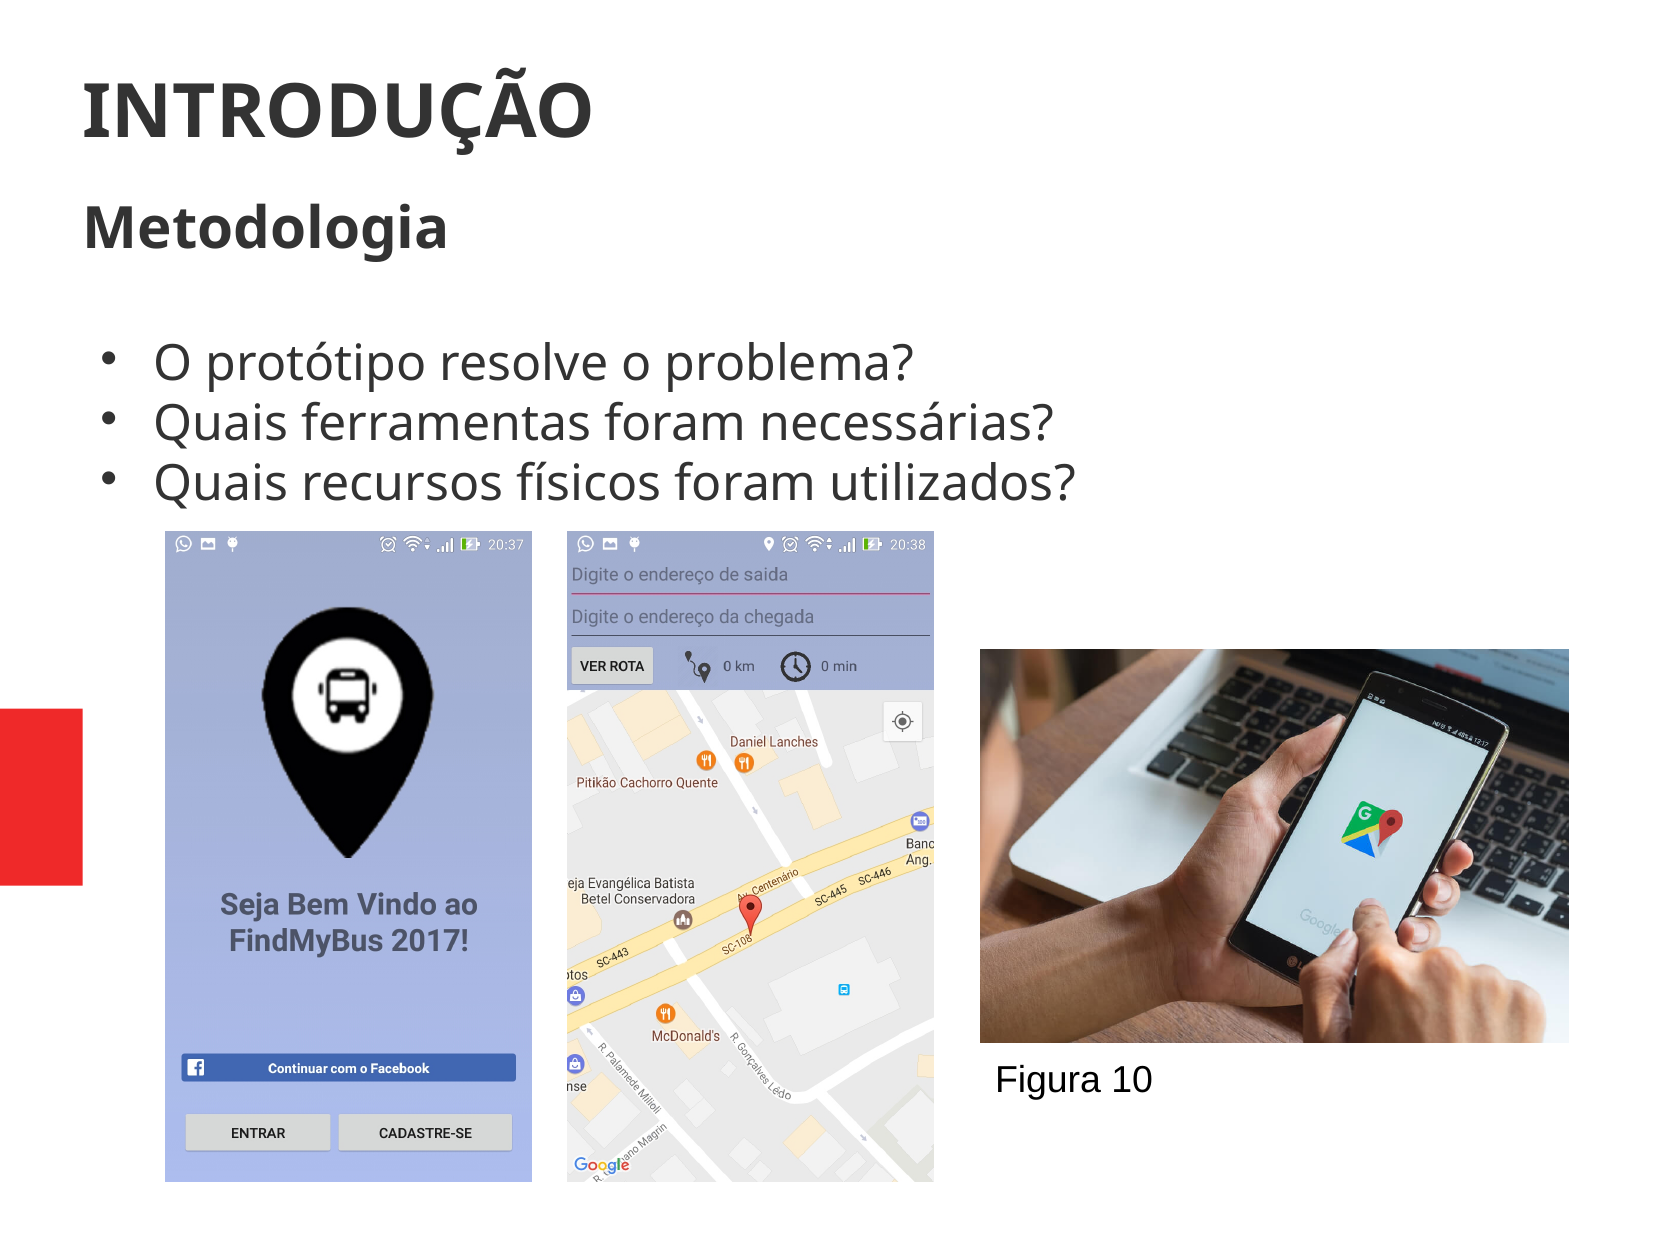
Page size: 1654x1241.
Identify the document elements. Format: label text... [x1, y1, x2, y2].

picture [567, 531, 934, 1182]
text_box Metodologia [82, 167, 1571, 284]
picture [165, 531, 532, 1182]
picture [980, 649, 1569, 1043]
text_box INTRODUÇÃO [82, 49, 1571, 166]
text_box O protótipo resolve o problema? Quais ferramentas foram necessárias? Quais recursos físicos foram utilizados? [82, 330, 1571, 1010]
text_box Figura 10 [980, 1051, 1229, 1108]
